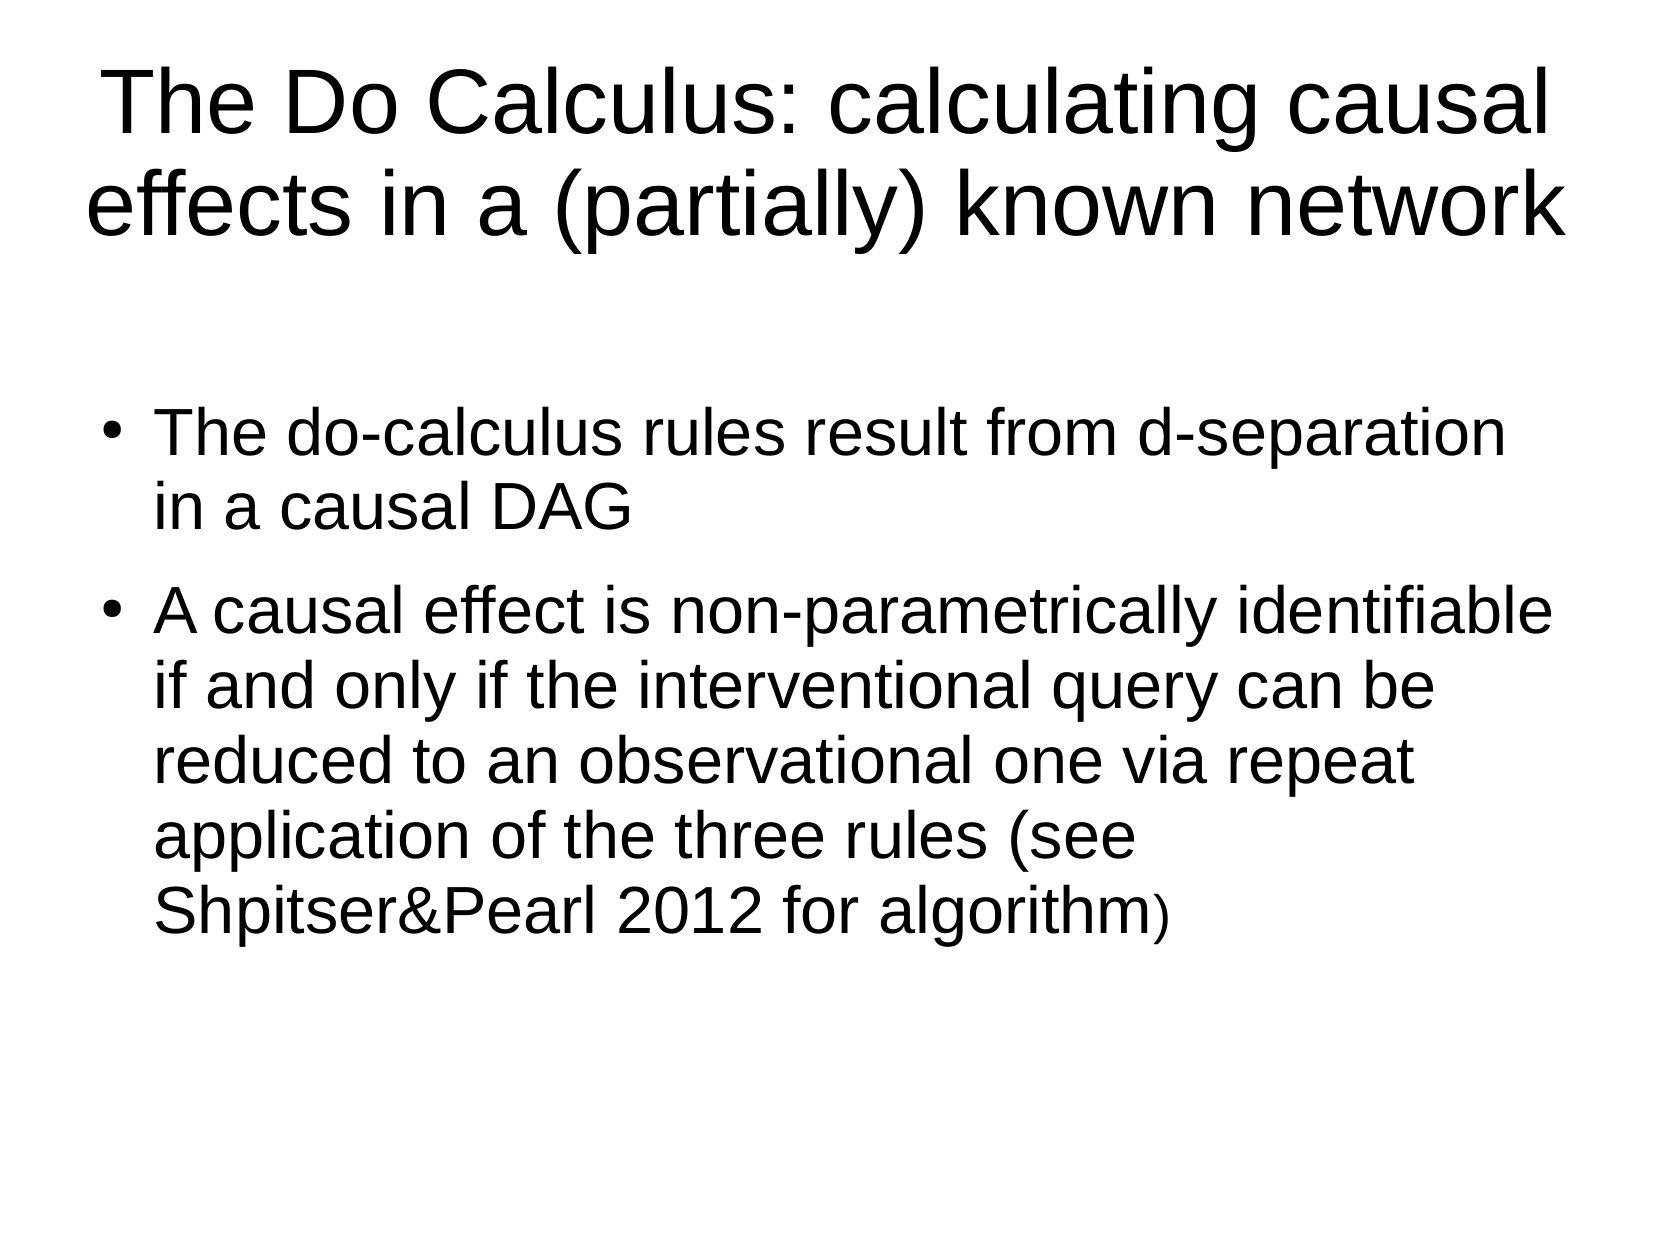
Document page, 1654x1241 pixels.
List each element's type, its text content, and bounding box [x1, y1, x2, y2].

list The do-calculus rules result from d-separation in a causal DAG A causal effect is non-parametrically identifiable if and only if the interventional query can be reduced to an observational one via repeat application of the three rules (see Shpitser&Pearl 2012 for algorithm) [82, 290, 1571, 1010]
title The Do Calculus: calculating causal effects in a (partially) known network [82, 49, 1571, 257]
